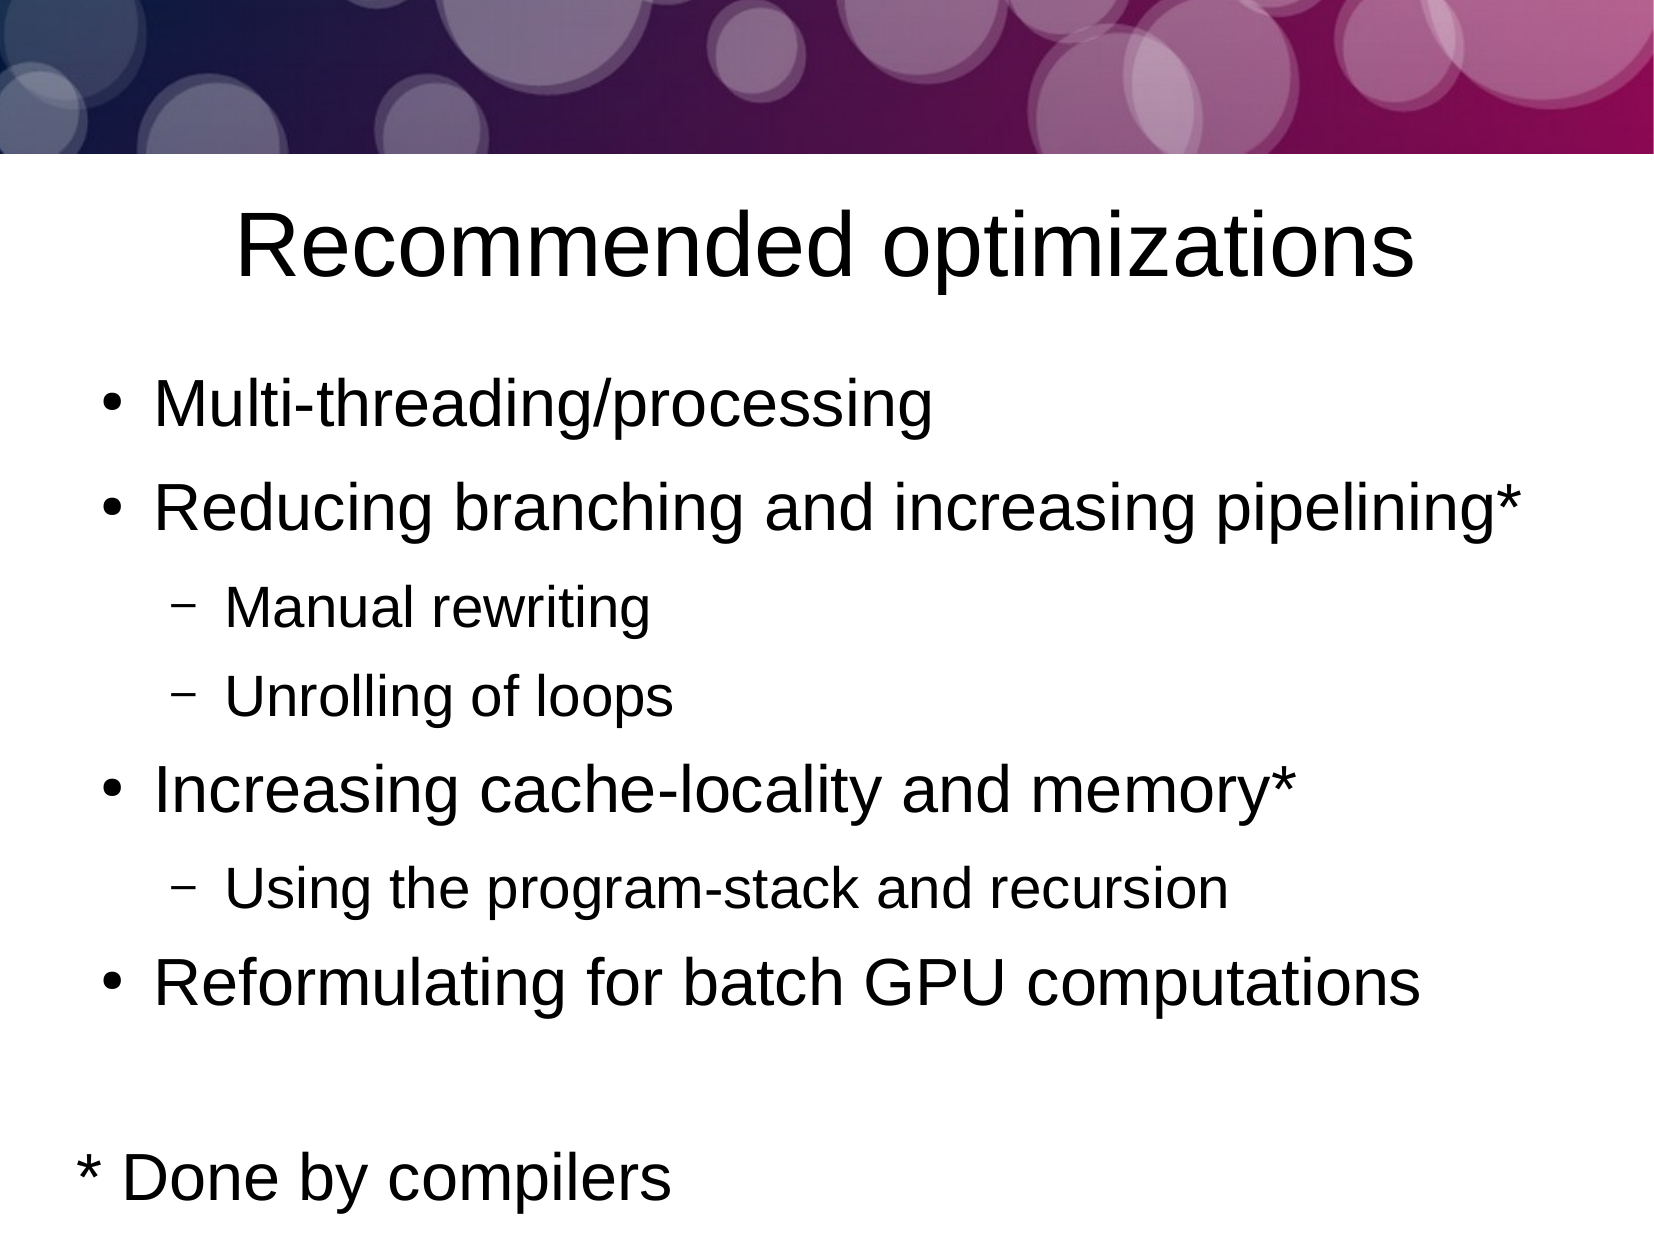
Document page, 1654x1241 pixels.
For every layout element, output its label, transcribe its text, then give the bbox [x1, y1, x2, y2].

list Multi-threading/processing Reducing branching and increasing pipelining* Manual rewriting Unrolling of loops Increasing cache-locality and memory* Using the program-stack and recursion Reformulating for batch GPU computations [82, 366, 1571, 1126]
list * Done by compilers [5, 1140, 1495, 1229]
picture [0, 0, 1654, 154]
title Recommended optimizations [82, 142, 1571, 348]
